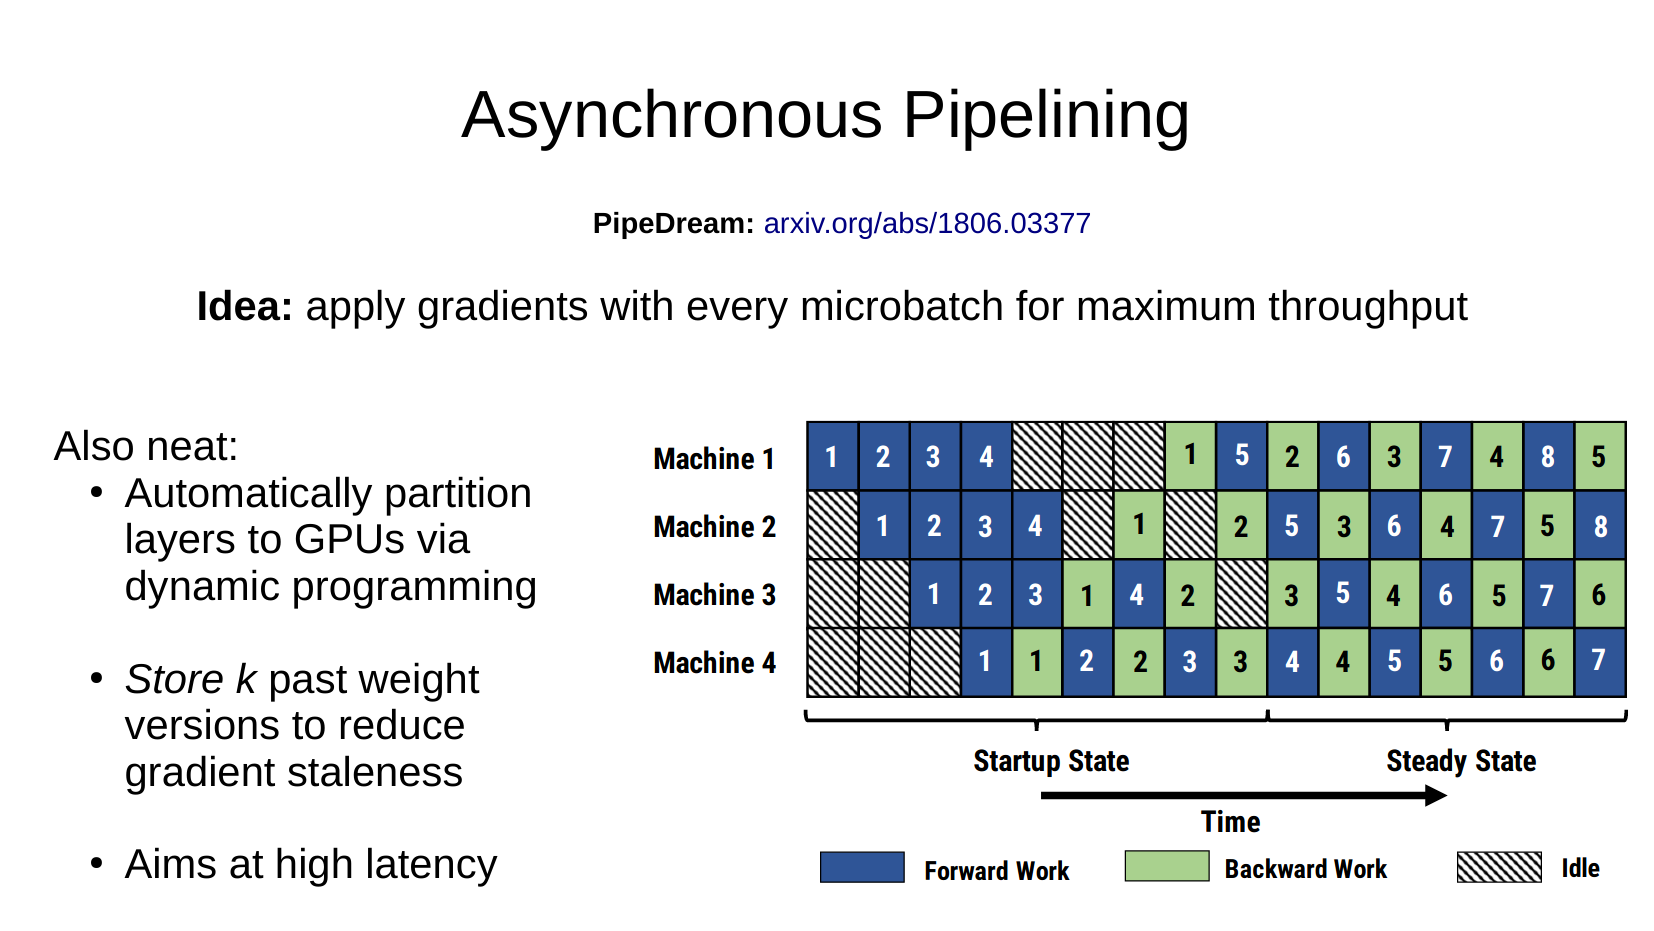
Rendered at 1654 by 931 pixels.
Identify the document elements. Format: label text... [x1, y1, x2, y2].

text_box Also neat: Automatically partition layers to GPUs via dynamic programming Store k past weight versions to reduce gradient staleness Aims at high latency [39, 415, 631, 931]
picture [646, 419, 1630, 900]
text_box Idea: apply gradients with every microbatch for maximum throughput [88, 152, 1577, 693]
title Asynchronous Pipelining [82, 37, 1571, 193]
